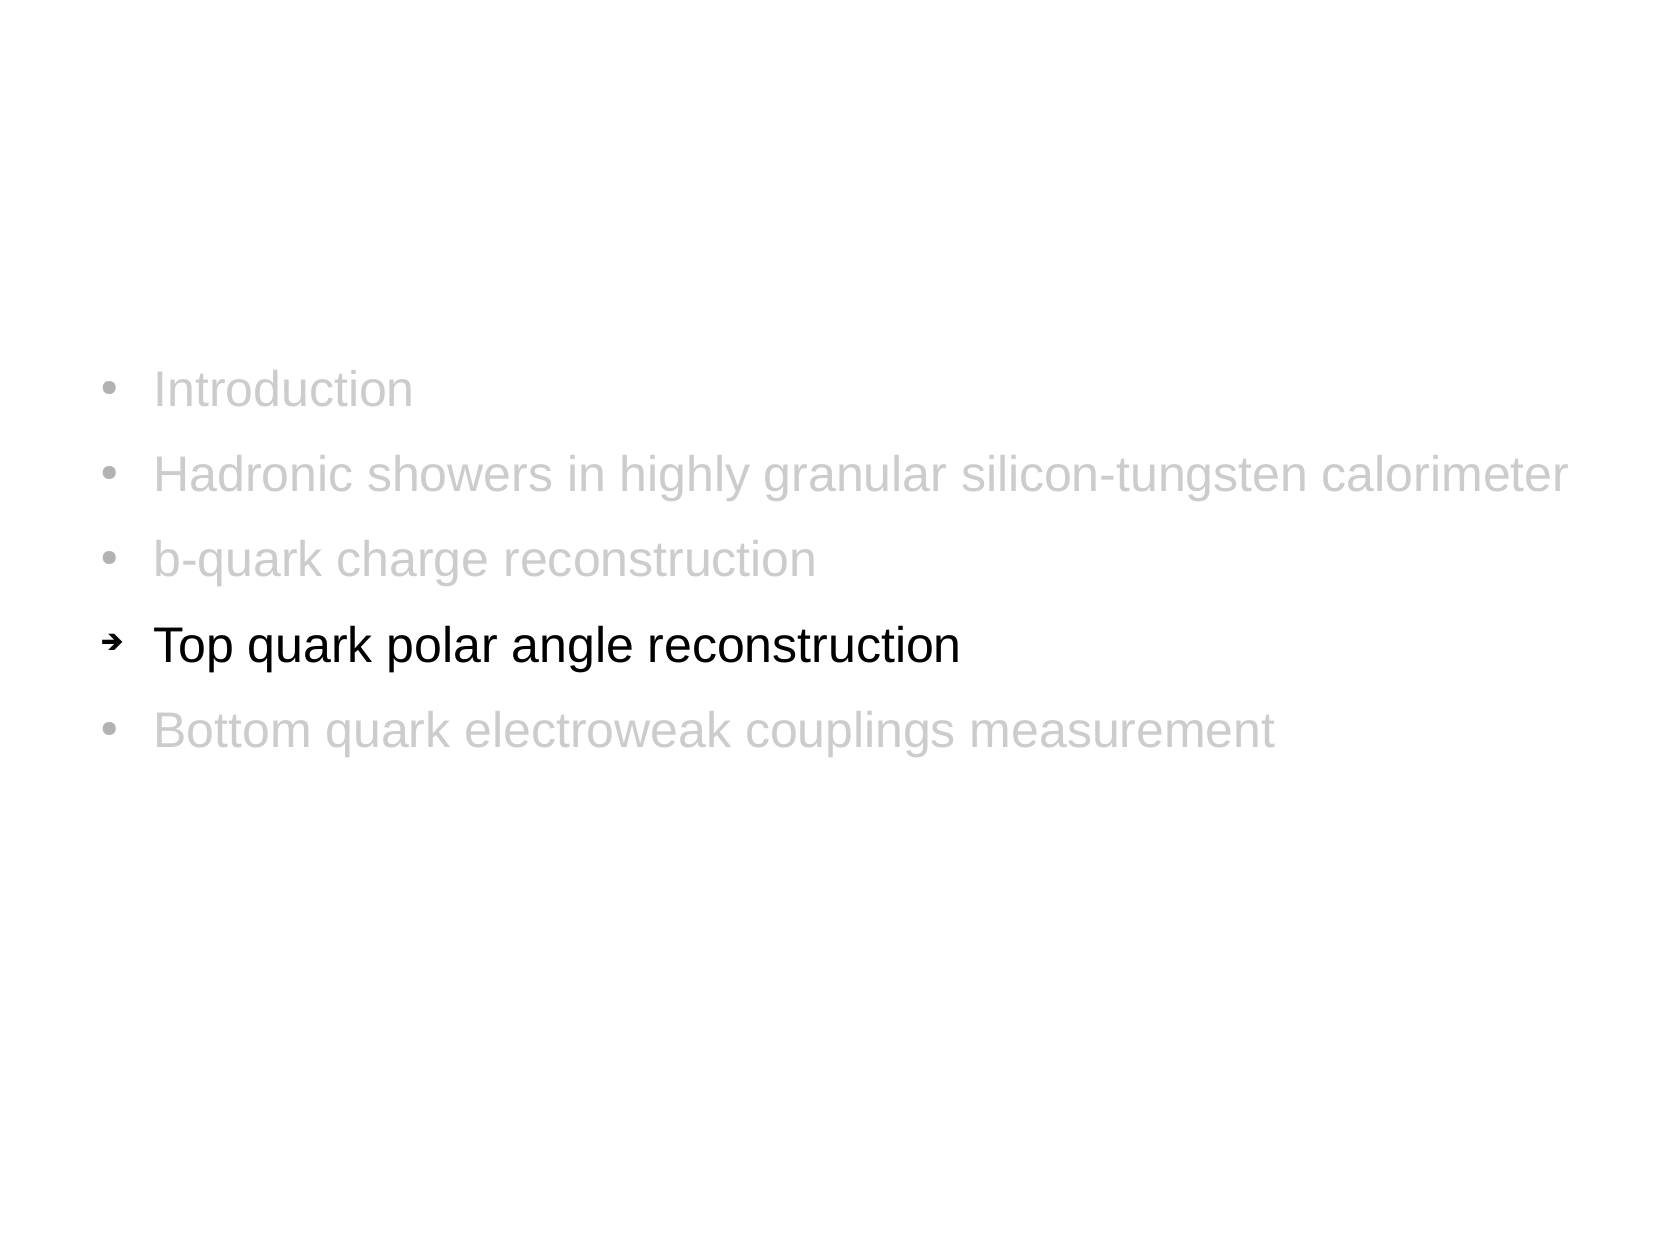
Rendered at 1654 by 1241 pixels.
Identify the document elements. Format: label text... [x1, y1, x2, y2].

list Introduction Hadronic showers in highly granular silicon-tungsten calorimeter b-quark charge reconstruction Top quark polar angle reconstruction Bottom quark electroweak couplings measurement [82, 361, 1571, 1081]
